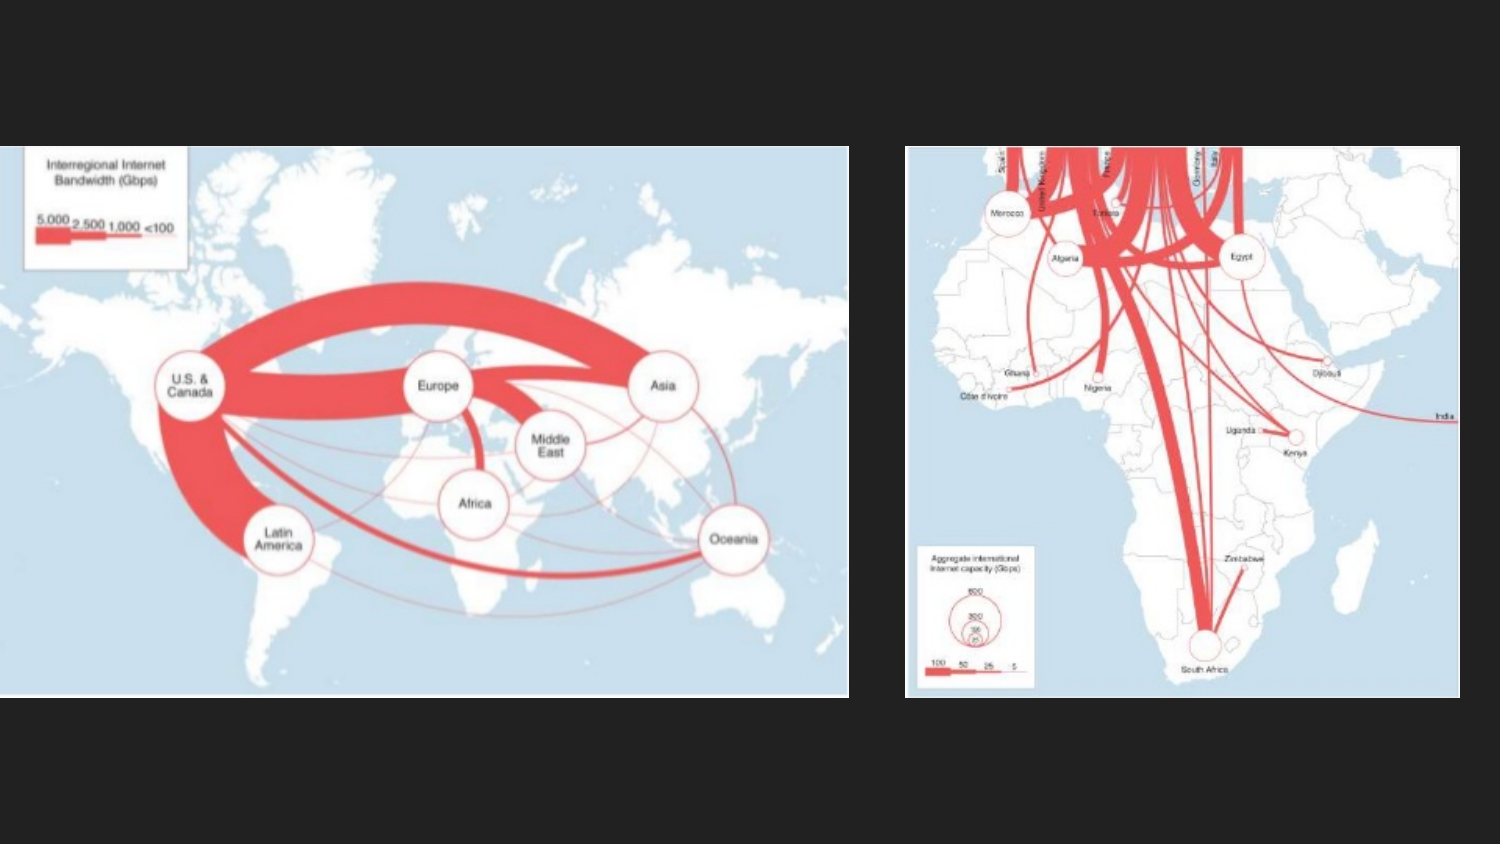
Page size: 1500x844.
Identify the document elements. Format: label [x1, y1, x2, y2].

picture [905, 146, 1460, 698]
picture [0, 146, 849, 698]
